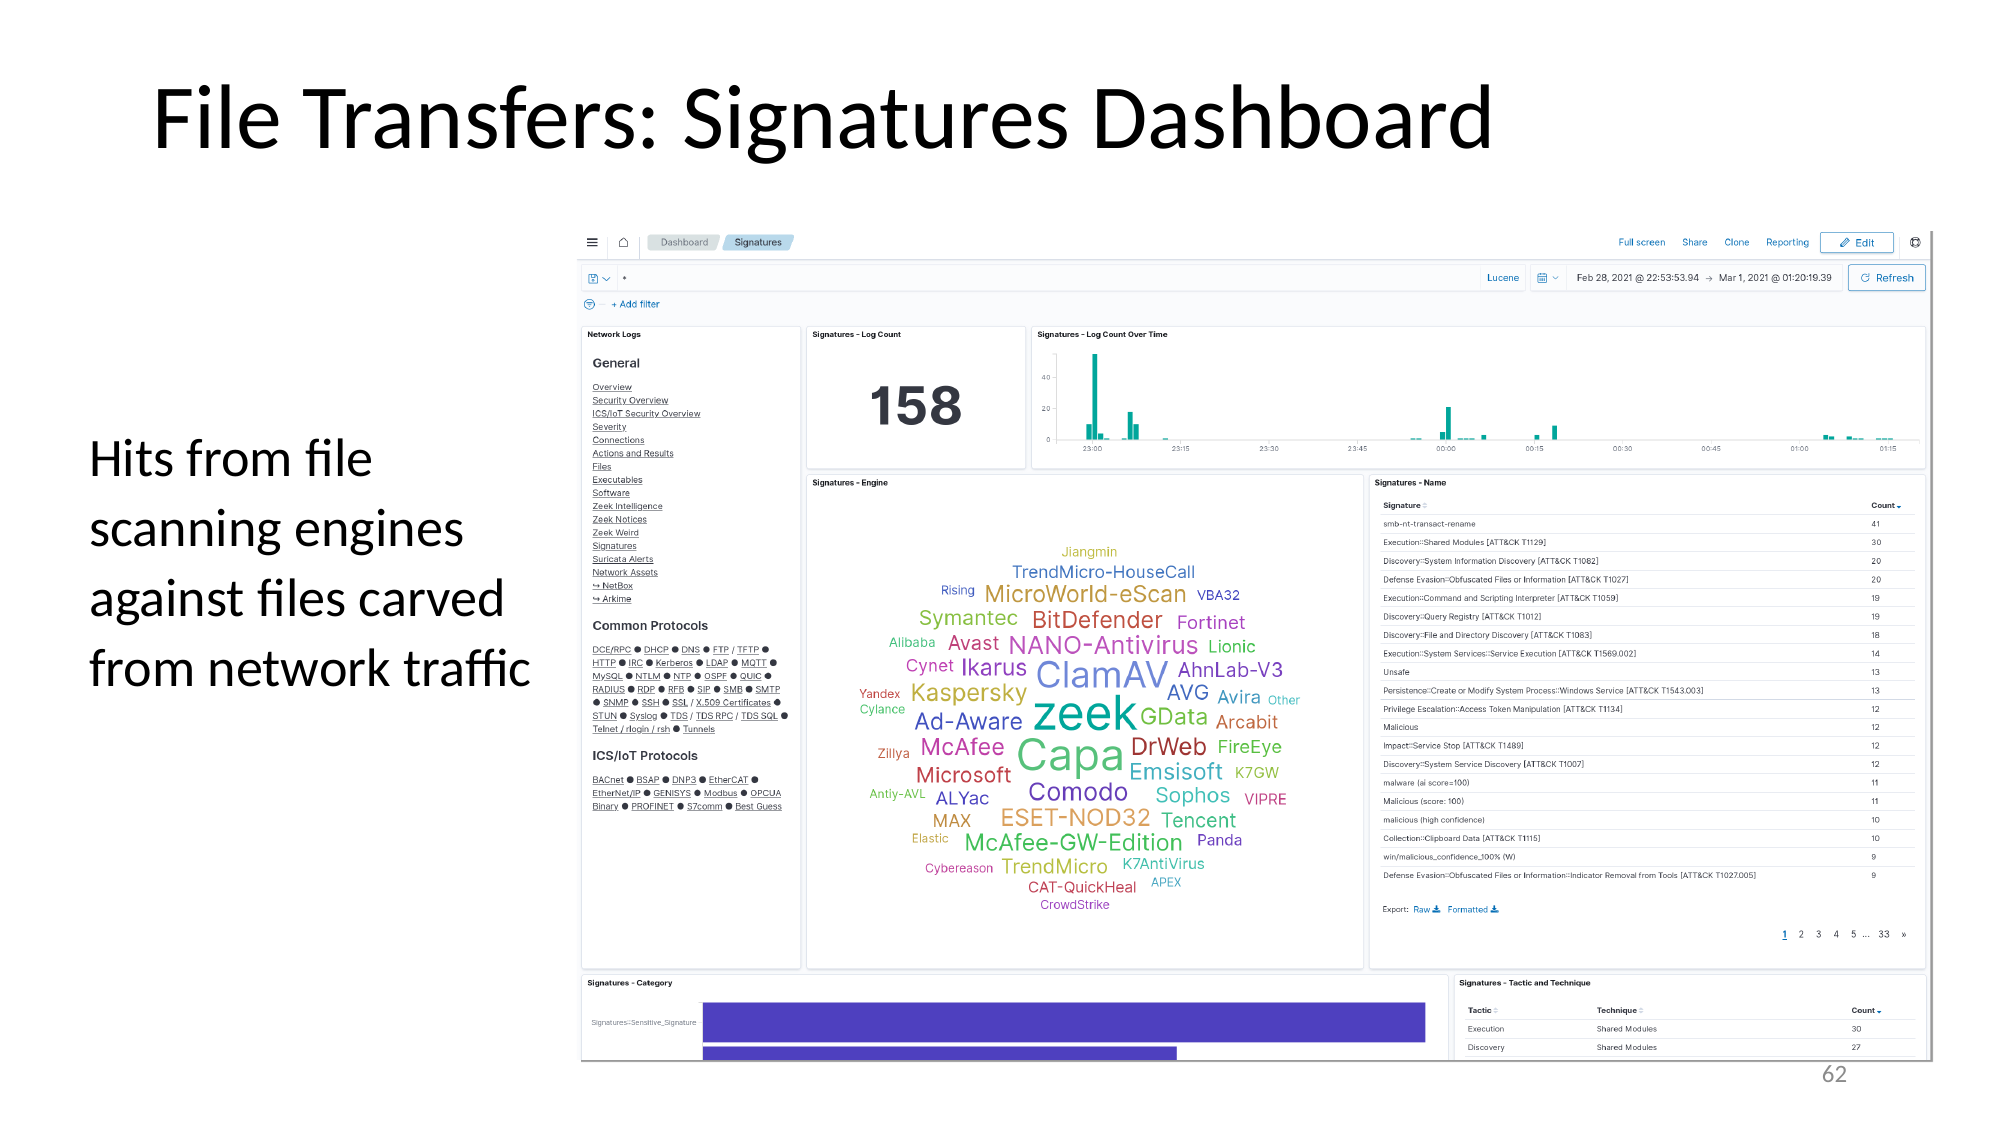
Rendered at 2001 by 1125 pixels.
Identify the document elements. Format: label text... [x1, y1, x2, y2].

picture [576, 227, 1931, 1060]
slide_number <number> [1412, 1063, 1863, 1103]
title File Transfers: Signatures Dashboard [137, 59, 1863, 278]
text_box Hits from file scanning engines against files carved from network traffic [74, 409, 569, 706]
